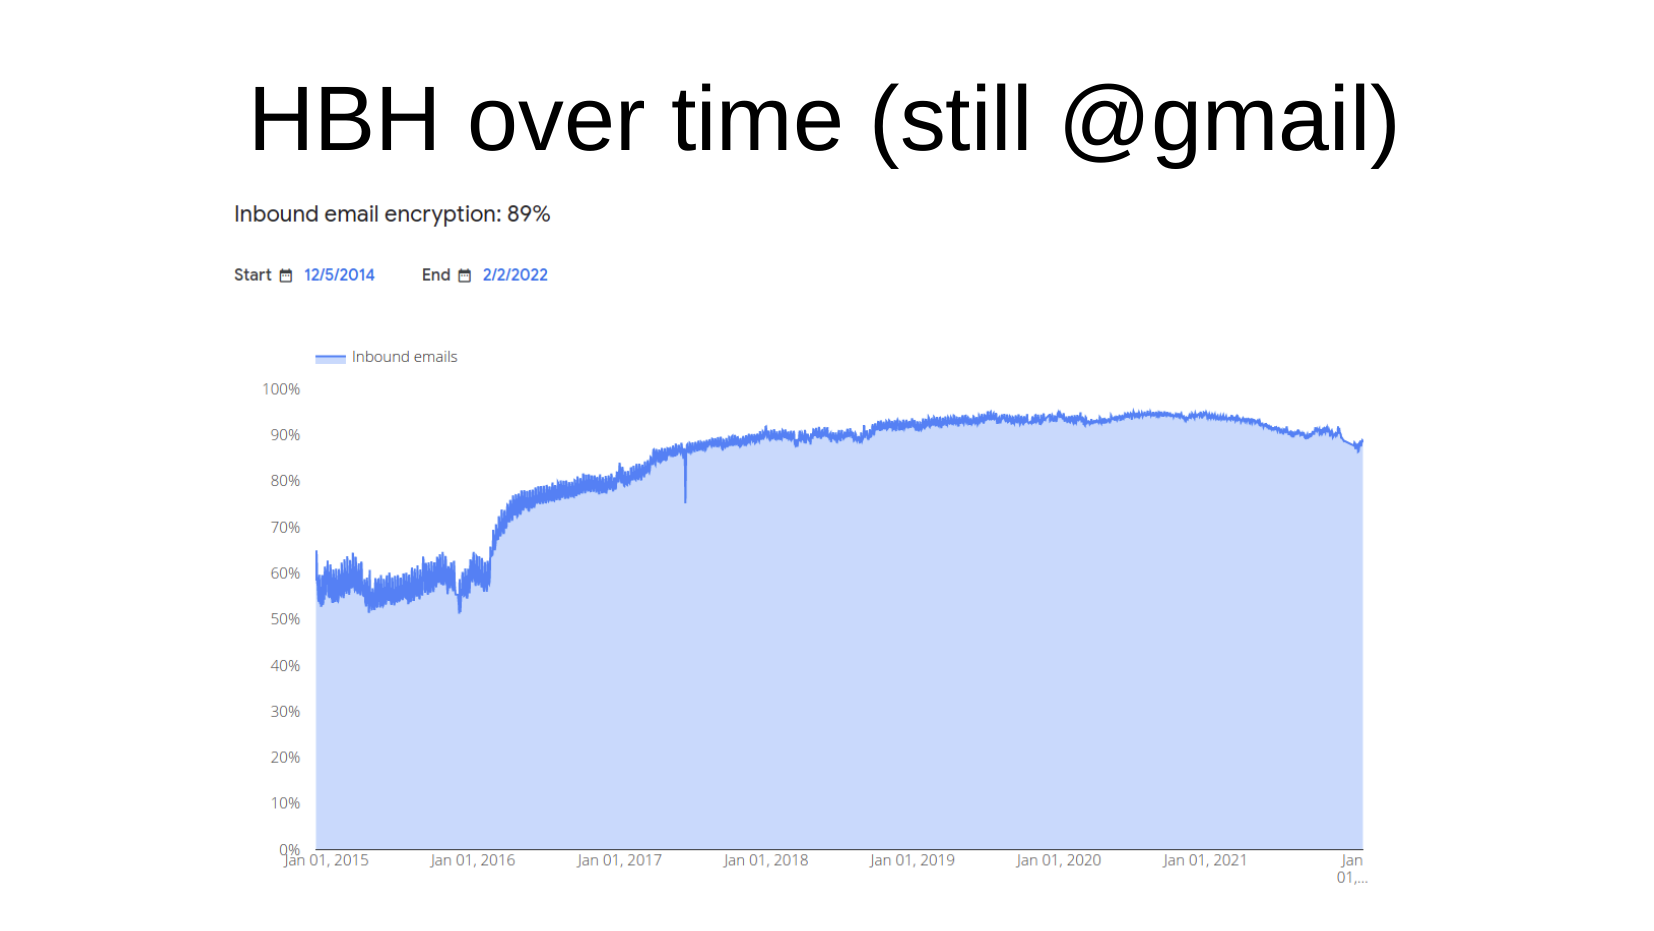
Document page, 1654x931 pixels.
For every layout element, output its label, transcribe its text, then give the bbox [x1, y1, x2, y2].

picture [219, 188, 1400, 898]
title HBH over time (still @gmail) [82, 37, 1569, 191]
